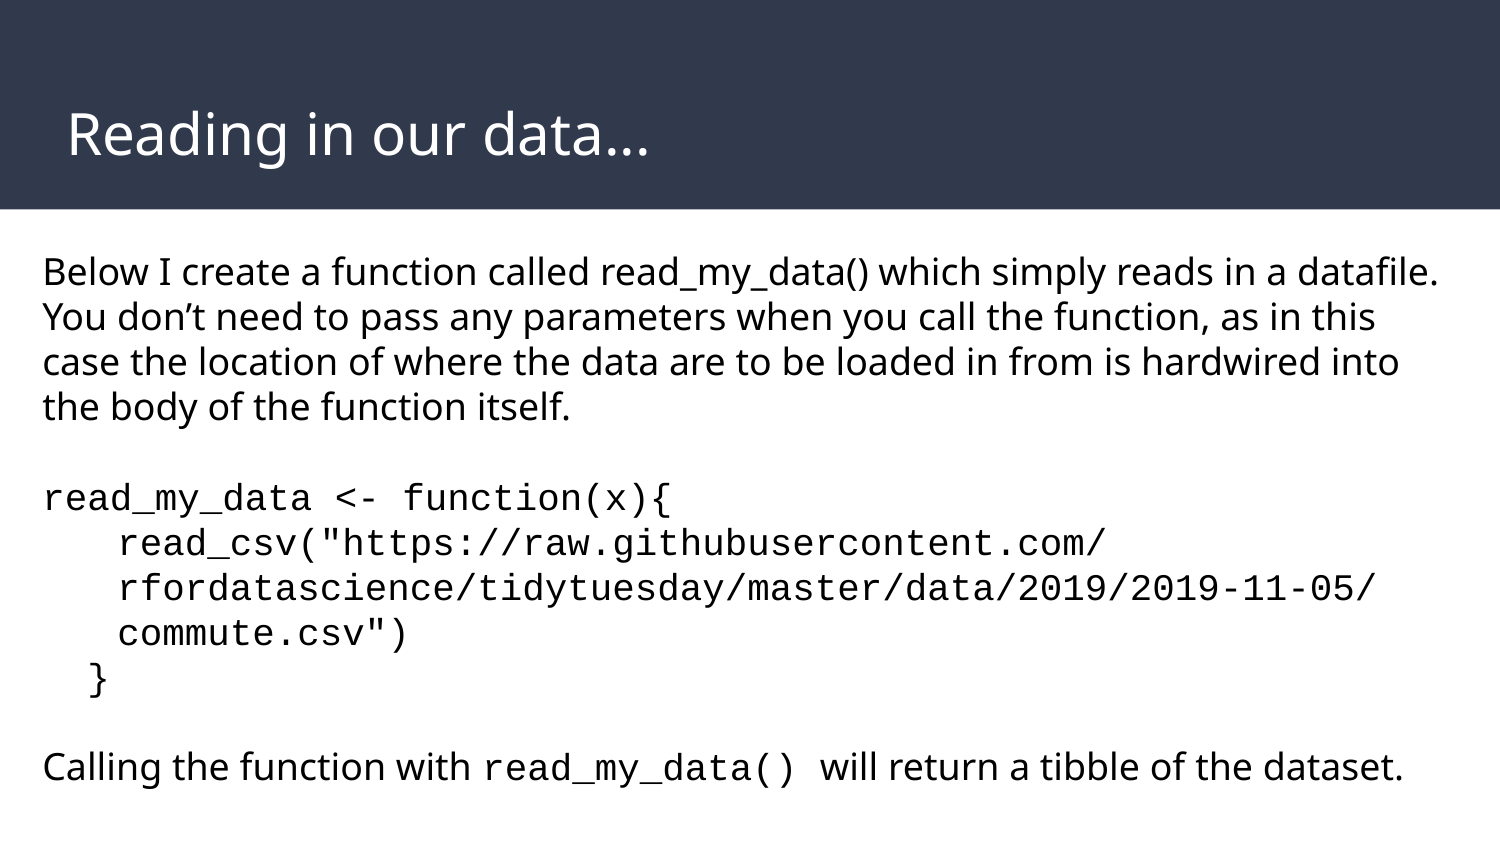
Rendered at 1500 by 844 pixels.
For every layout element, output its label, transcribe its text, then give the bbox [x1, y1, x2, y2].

title Reading in our data... [51, 82, 1449, 185]
text_box Below I create a function called read_my_data() which simply reads in a datafile. You don’t need to pass any parameters when you call the function, as in this case the location of where the data are to be loaded in from is hardwired into the body of the function itself. read_my_data <- function(x){ read_csv("https://raw.githubusercontent.com/rfordatascience/tidytuesday/master/data/2019/2019-11-05/commute.csv") } Calling the function with read_my_data() will return a tibble of the dataset. [27, 232, 1456, 826]
